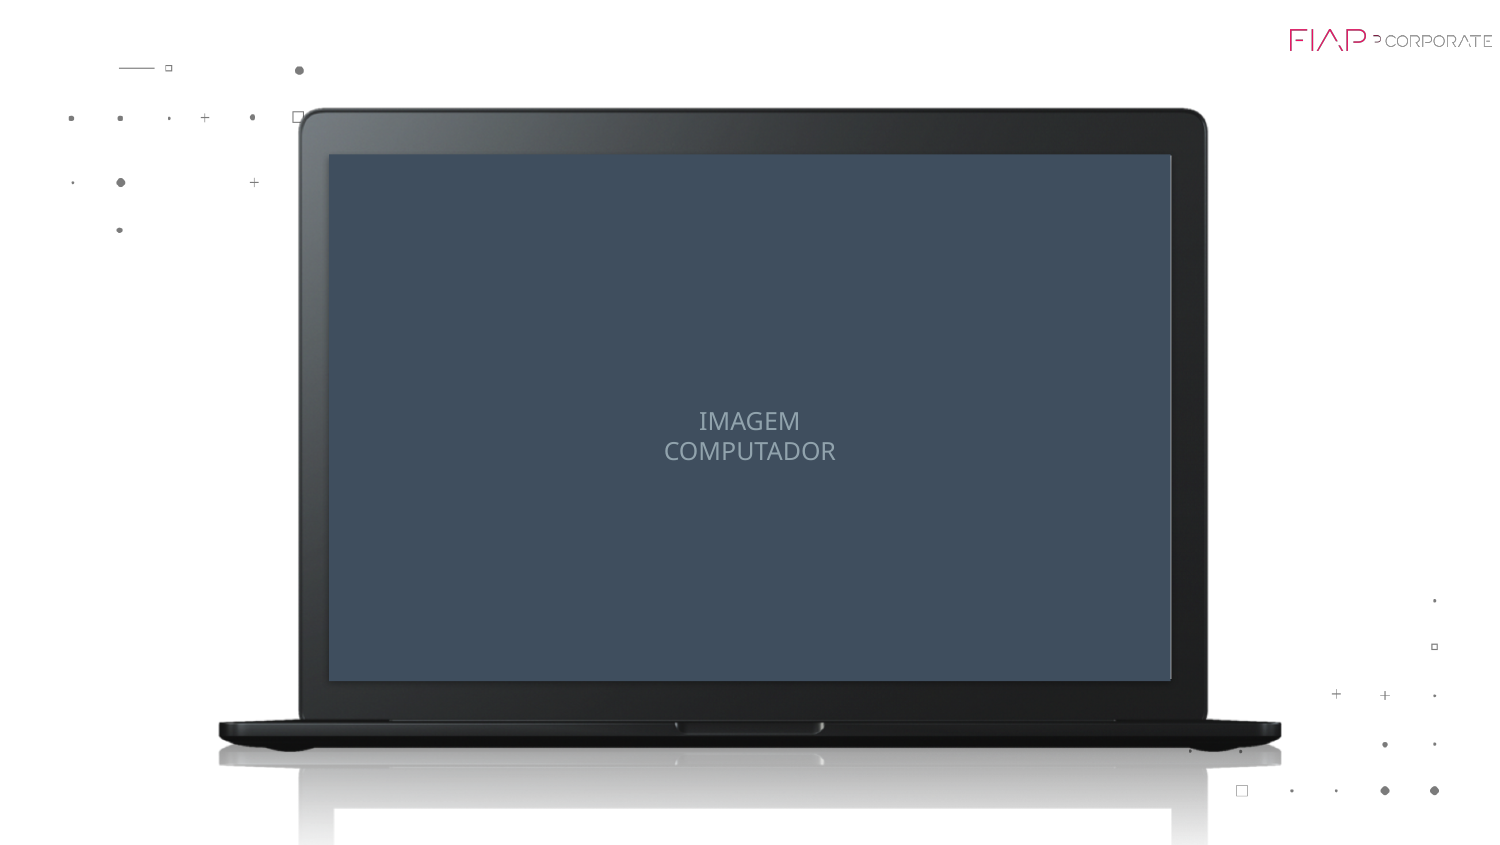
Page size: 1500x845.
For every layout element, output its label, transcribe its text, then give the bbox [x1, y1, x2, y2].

text_box IMAGEM COMPUTADOR [583, 398, 917, 473]
picture [4, 16, 1500, 845]
text_box [329, 154, 1171, 682]
